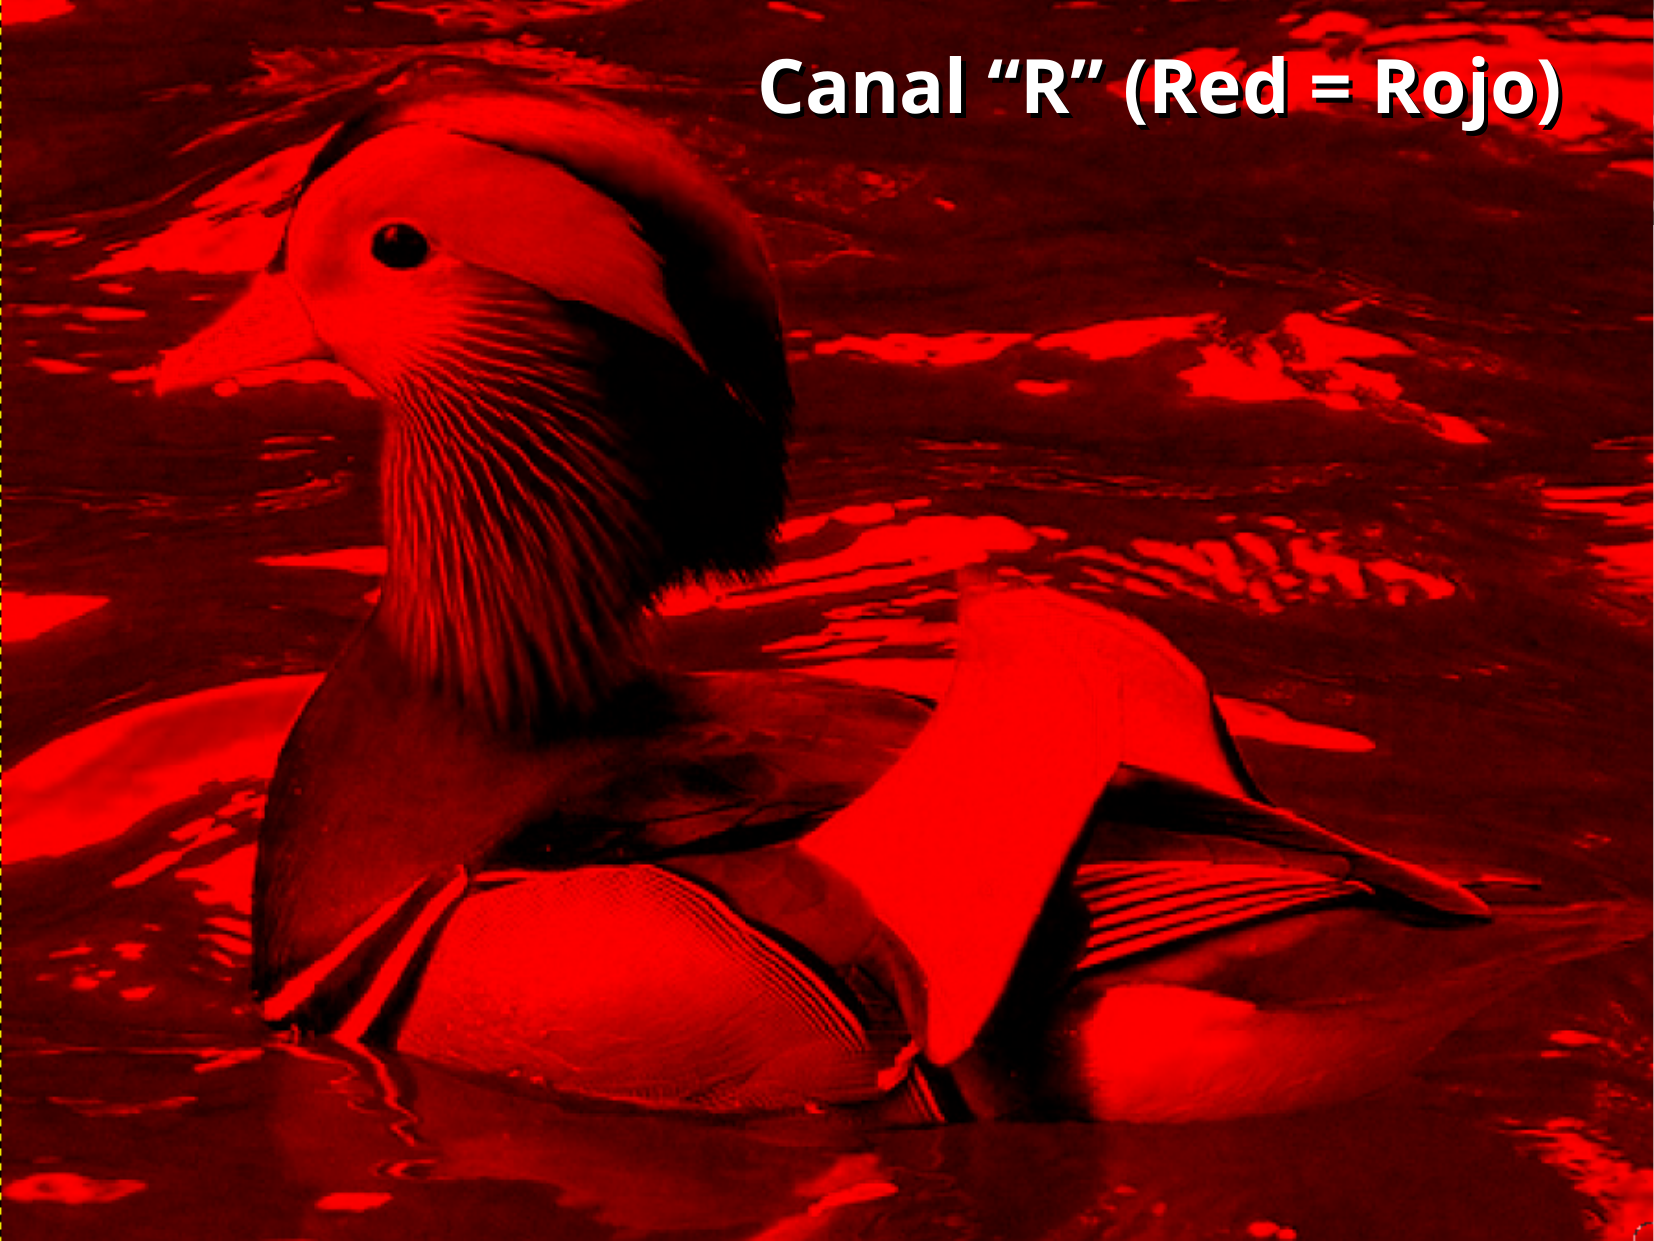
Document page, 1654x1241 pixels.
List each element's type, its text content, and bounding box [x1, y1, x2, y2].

picture [0, 0, 1654, 1241]
title Canal “R” (Red = Rojo) [75, 19, 1564, 151]
